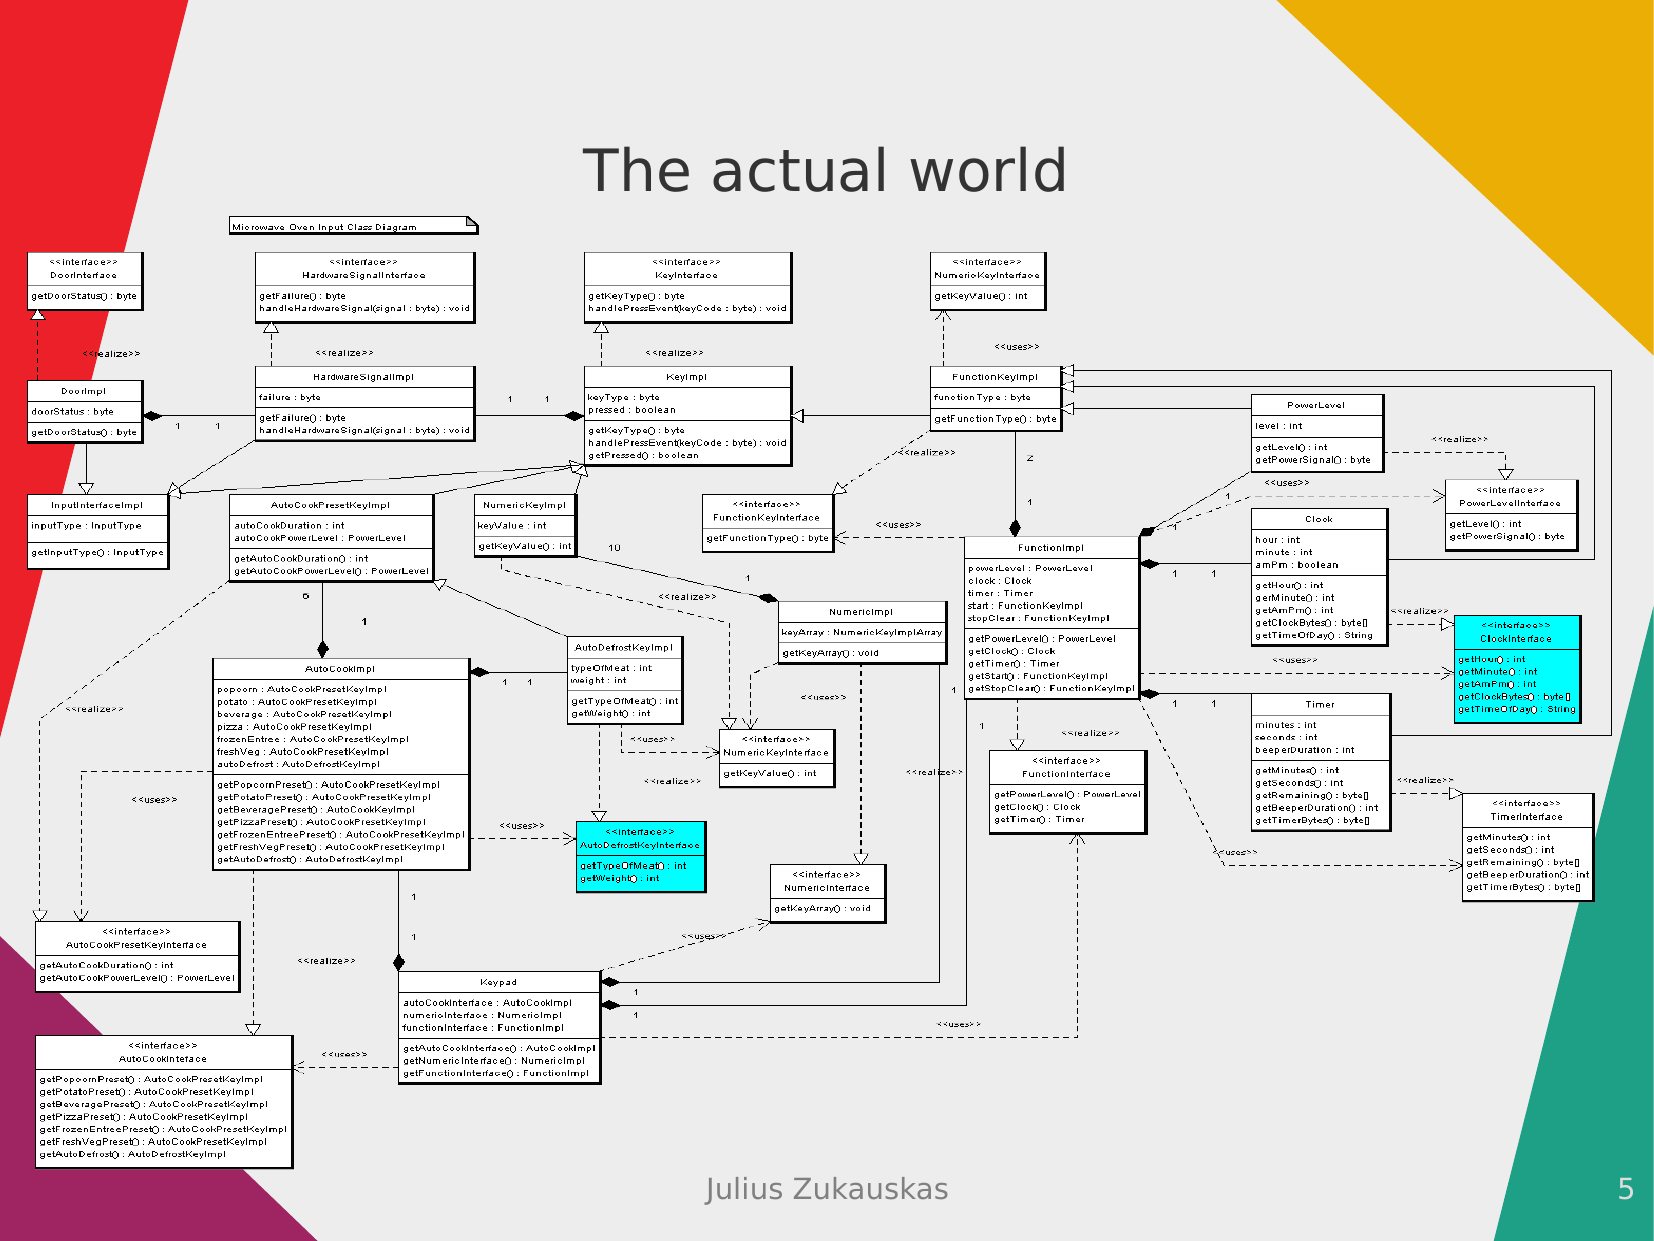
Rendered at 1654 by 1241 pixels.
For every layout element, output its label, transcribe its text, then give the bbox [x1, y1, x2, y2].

title The actual world [114, 73, 1539, 212]
picture [23, 212, 1642, 1170]
